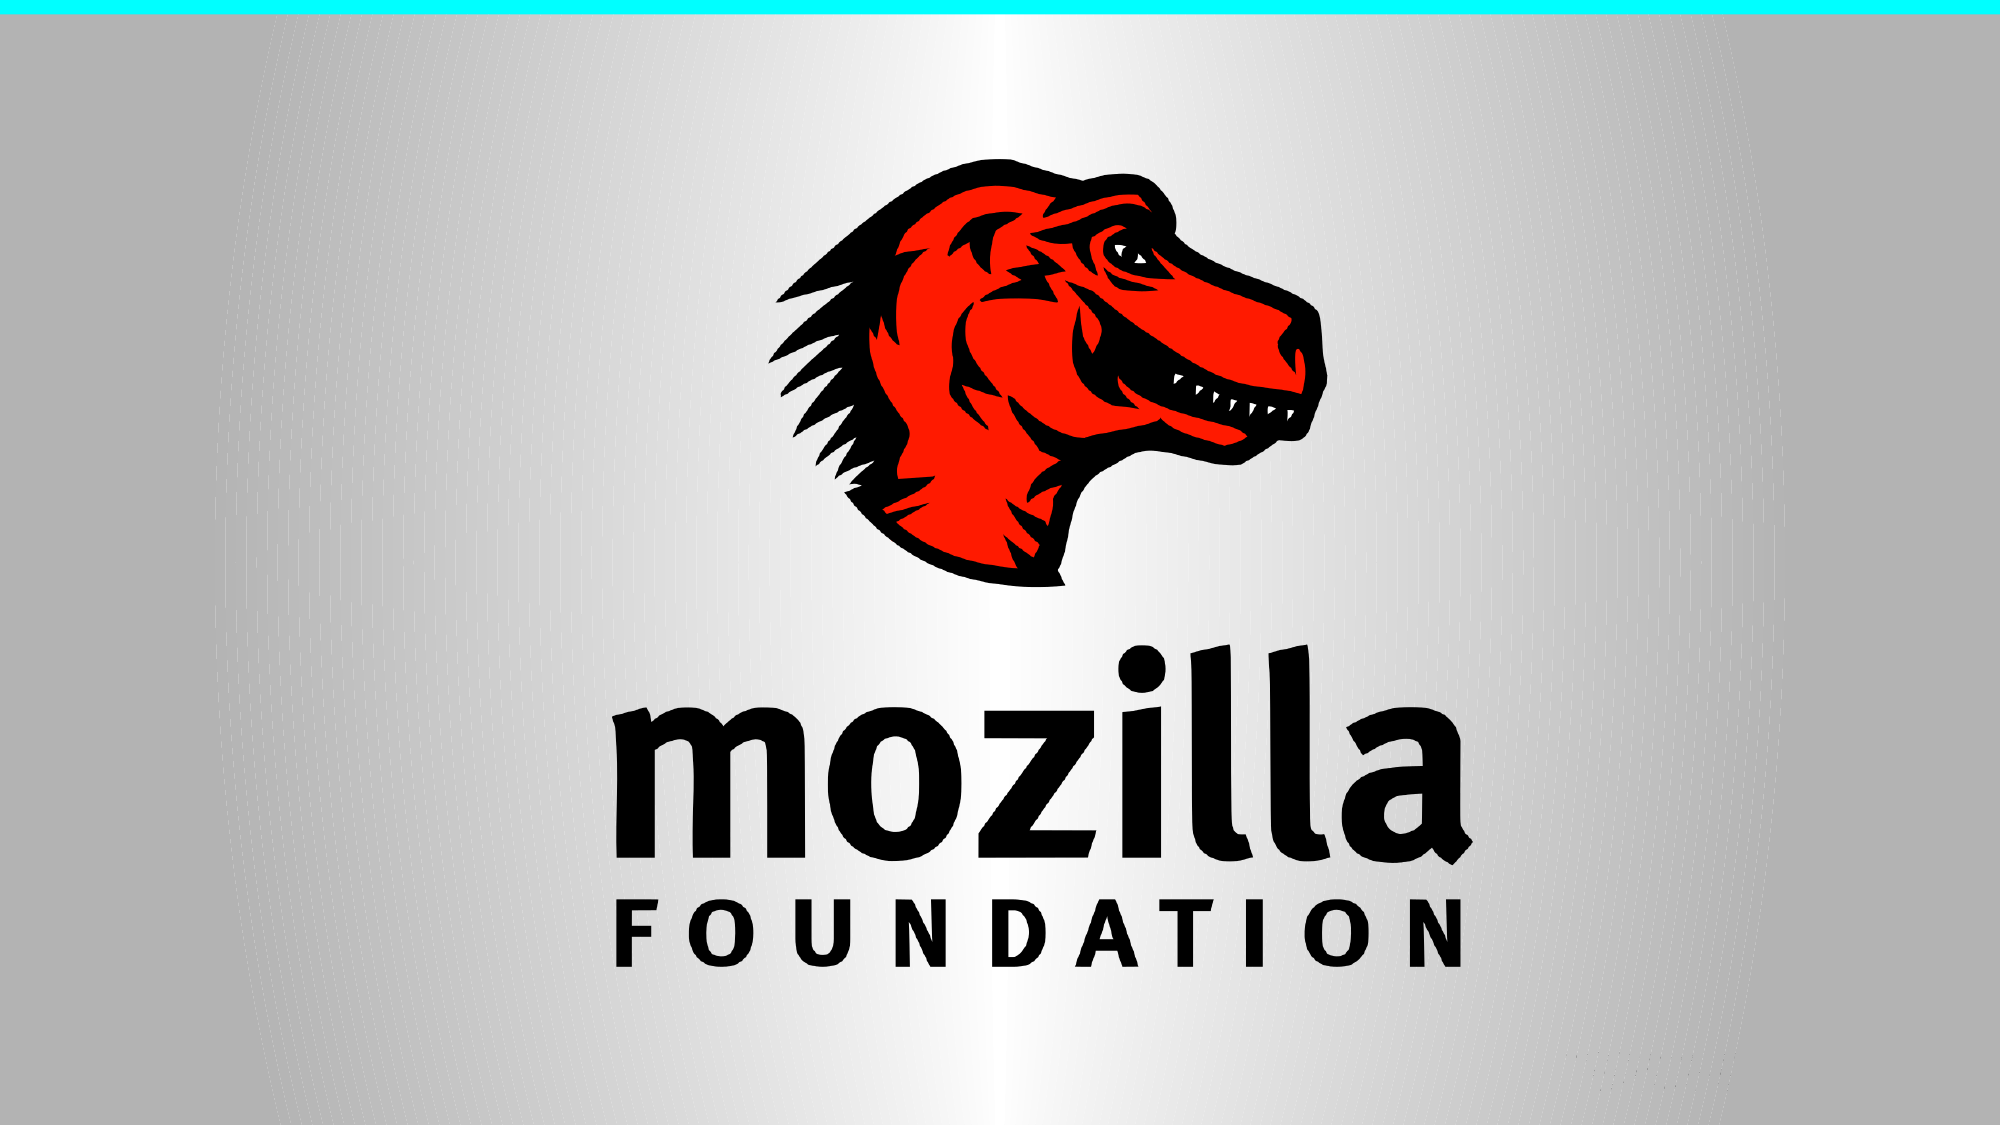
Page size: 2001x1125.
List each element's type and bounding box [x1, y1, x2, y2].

text_box [0, 0, 2000, 1125]
picture [566, 86, 1518, 1039]
